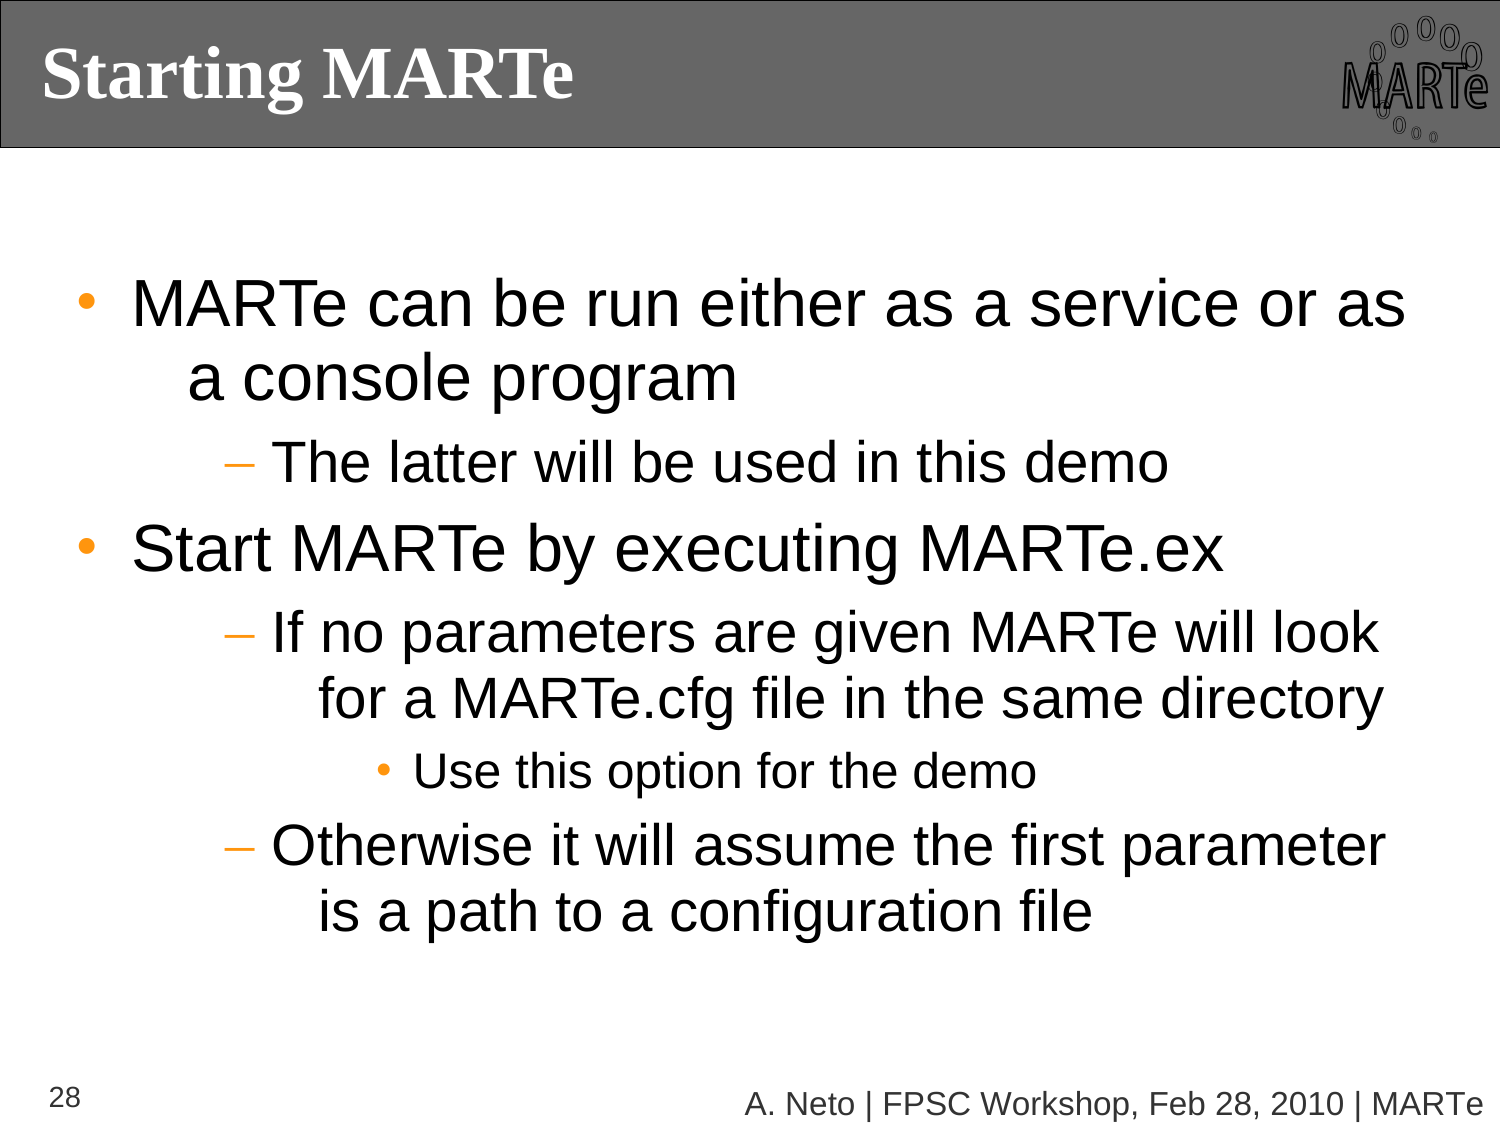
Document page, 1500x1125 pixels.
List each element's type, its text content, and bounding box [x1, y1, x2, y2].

picture [1340, 0, 1489, 148]
title Starting MARTe [41, 7, 1329, 141]
list MARTe can be run either as a service or as a console program The latter will be used in this demo Start MARTe by executing MARTe.ex If no parameters are given MARTe will look for a MARTe.cfg file in the same directory Use this option for the demo Otherwise it will assume the first parameter is a path to a configuration file [75, 262, 1425, 995]
